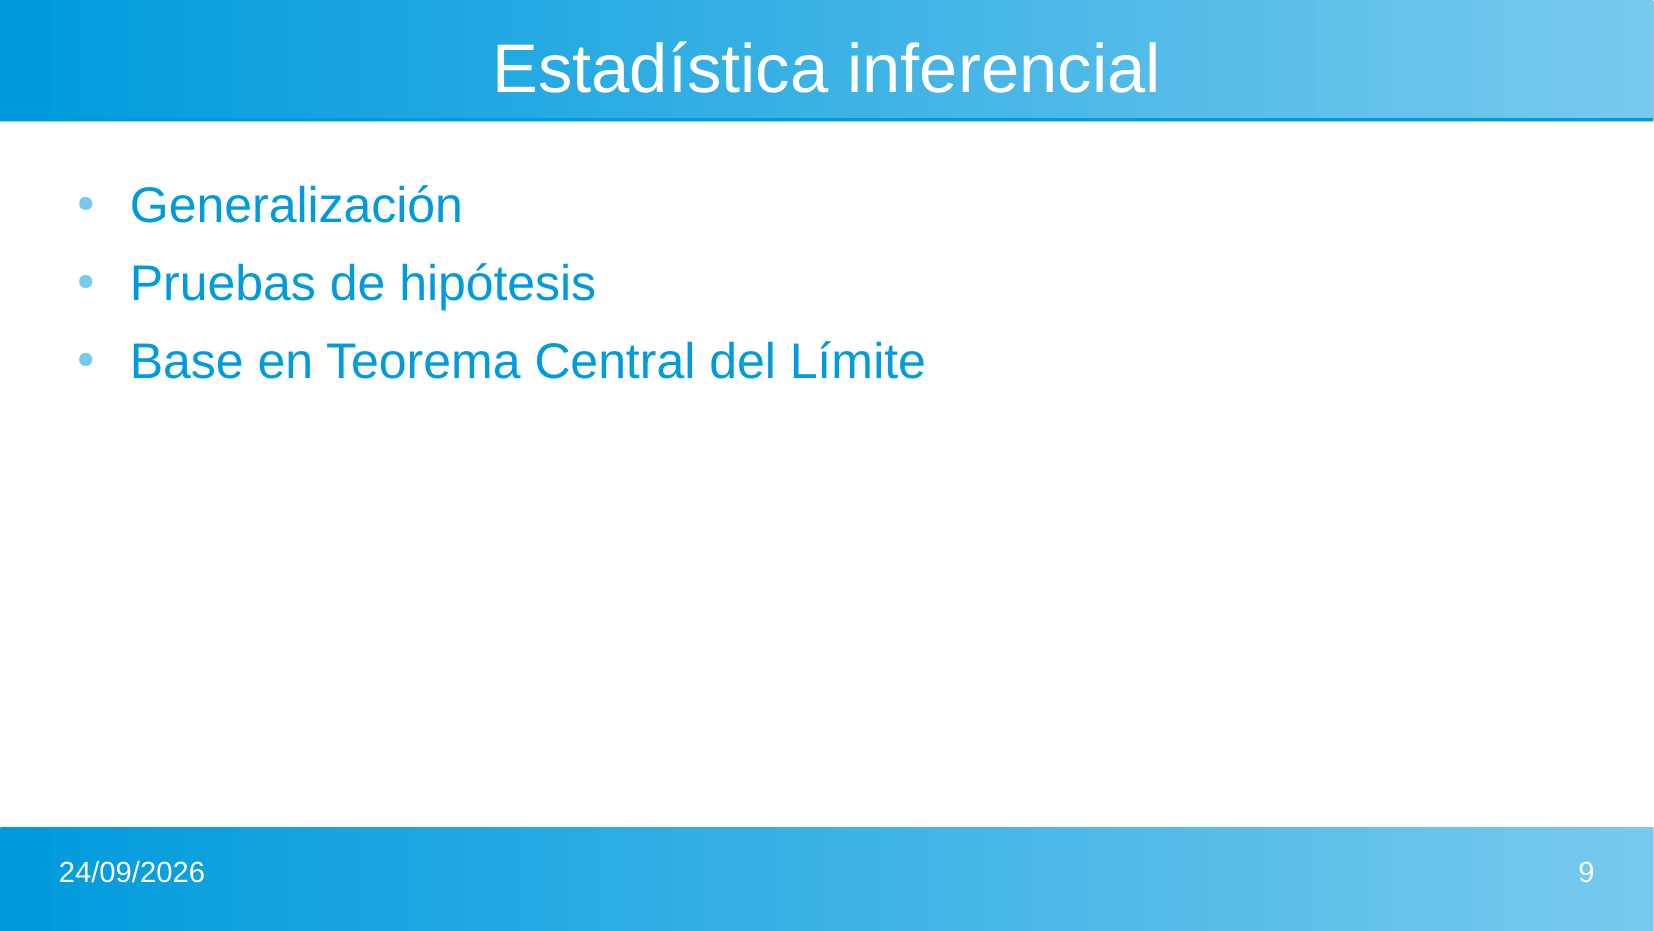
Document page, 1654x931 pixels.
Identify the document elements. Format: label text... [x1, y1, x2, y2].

title Estadística inferencial [59, 29, 1595, 108]
list Generalización Pruebas de hipótesis Base en Teorema Central del Límite [59, 177, 1595, 768]
